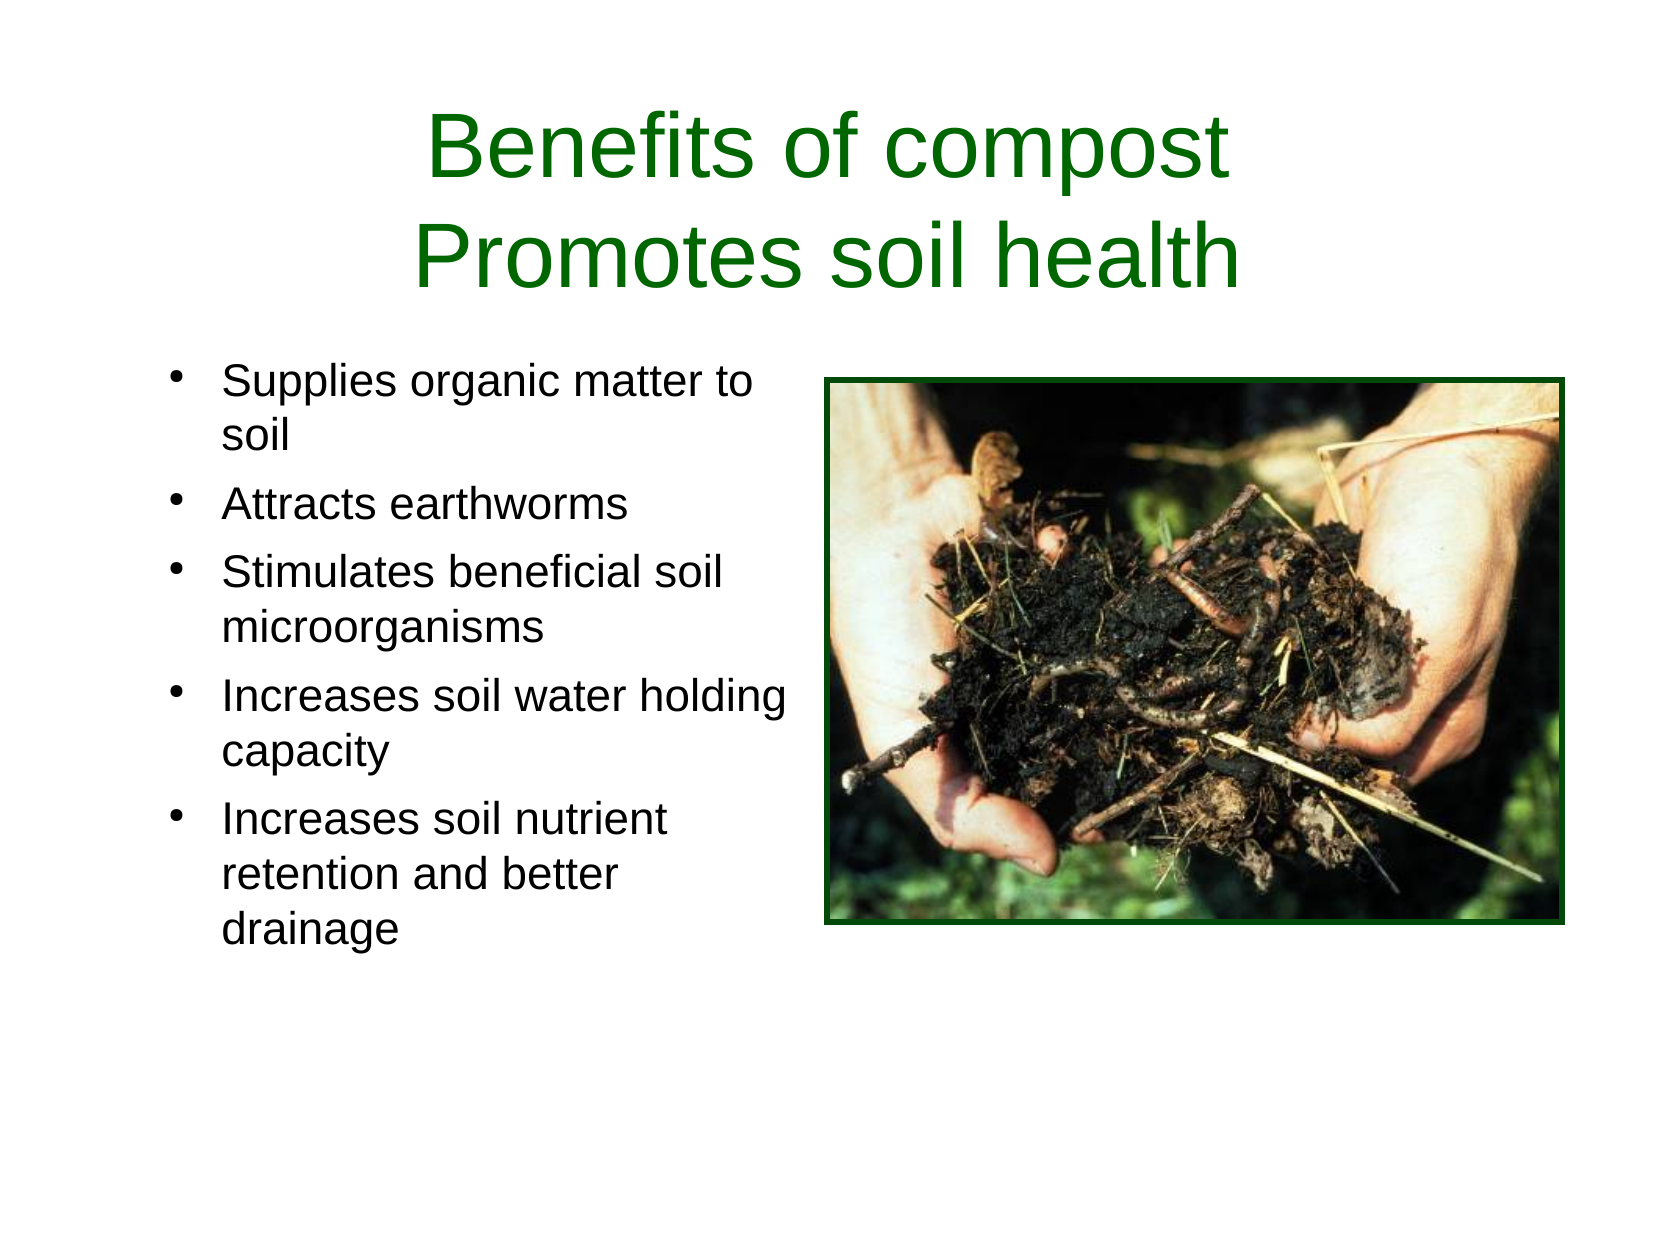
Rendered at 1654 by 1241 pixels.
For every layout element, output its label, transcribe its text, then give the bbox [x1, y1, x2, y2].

title Benefits of compost Promotes soil health [173, 87, 1449, 306]
picture [830, 383, 1559, 919]
list Supplies organic matter to soil Attracts earthworms Stimulates beneficial soil microorganisms Increases soil water holding capacity Increases soil nutrient retention and better drainage [135, 342, 809, 1018]
